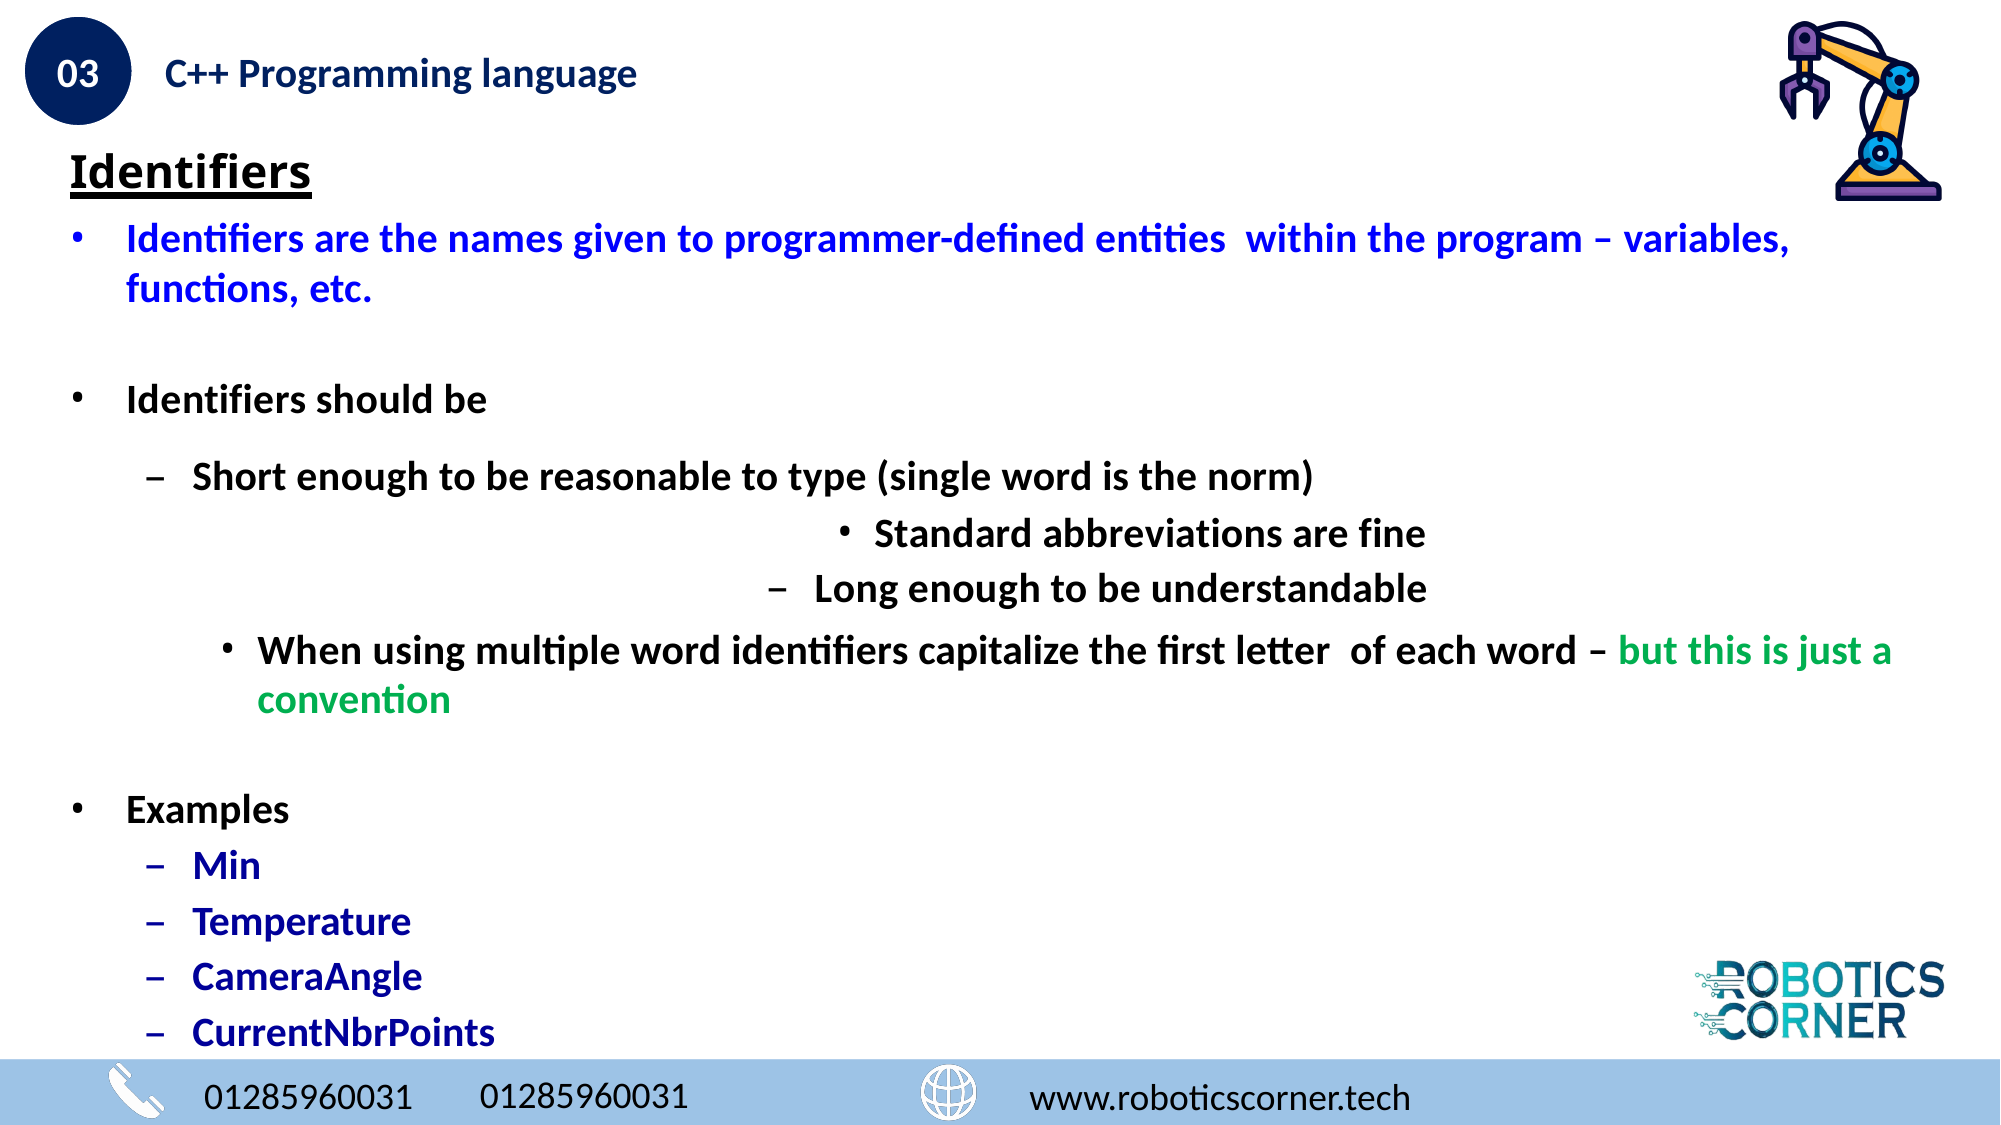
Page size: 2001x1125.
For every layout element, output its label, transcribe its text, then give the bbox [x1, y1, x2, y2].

text_box www.roboticscorner.tech [1014, 1065, 1531, 1125]
picture [915, 1059, 981, 1125]
text_box [0, 1059, 915, 1125]
text_box 01285960031 [189, 1064, 495, 1125]
picture [1771, 21, 1950, 201]
text_box [981, 1059, 2000, 1125]
title Identifiers [67, 73, 357, 202]
text_box C++ Programming language [150, 38, 697, 103]
picture [103, 1057, 170, 1124]
text_box 01285960031 [465, 1063, 811, 1124]
text_box 03 [22, 14, 134, 128]
text_box Identifiers are the names given to programmer-defined entities within the program – variables, functions, etc. Identifiers should be Short enough to be reasonable to type (single word is the norm) Standard abbreviations are fine Long enough to be understandable When using multiple word identifiers capitalize the first letter of each word – but this is just a convention Examples Min Temperature CameraAngle CurrentNbrPoints [67, 202, 2000, 1056]
